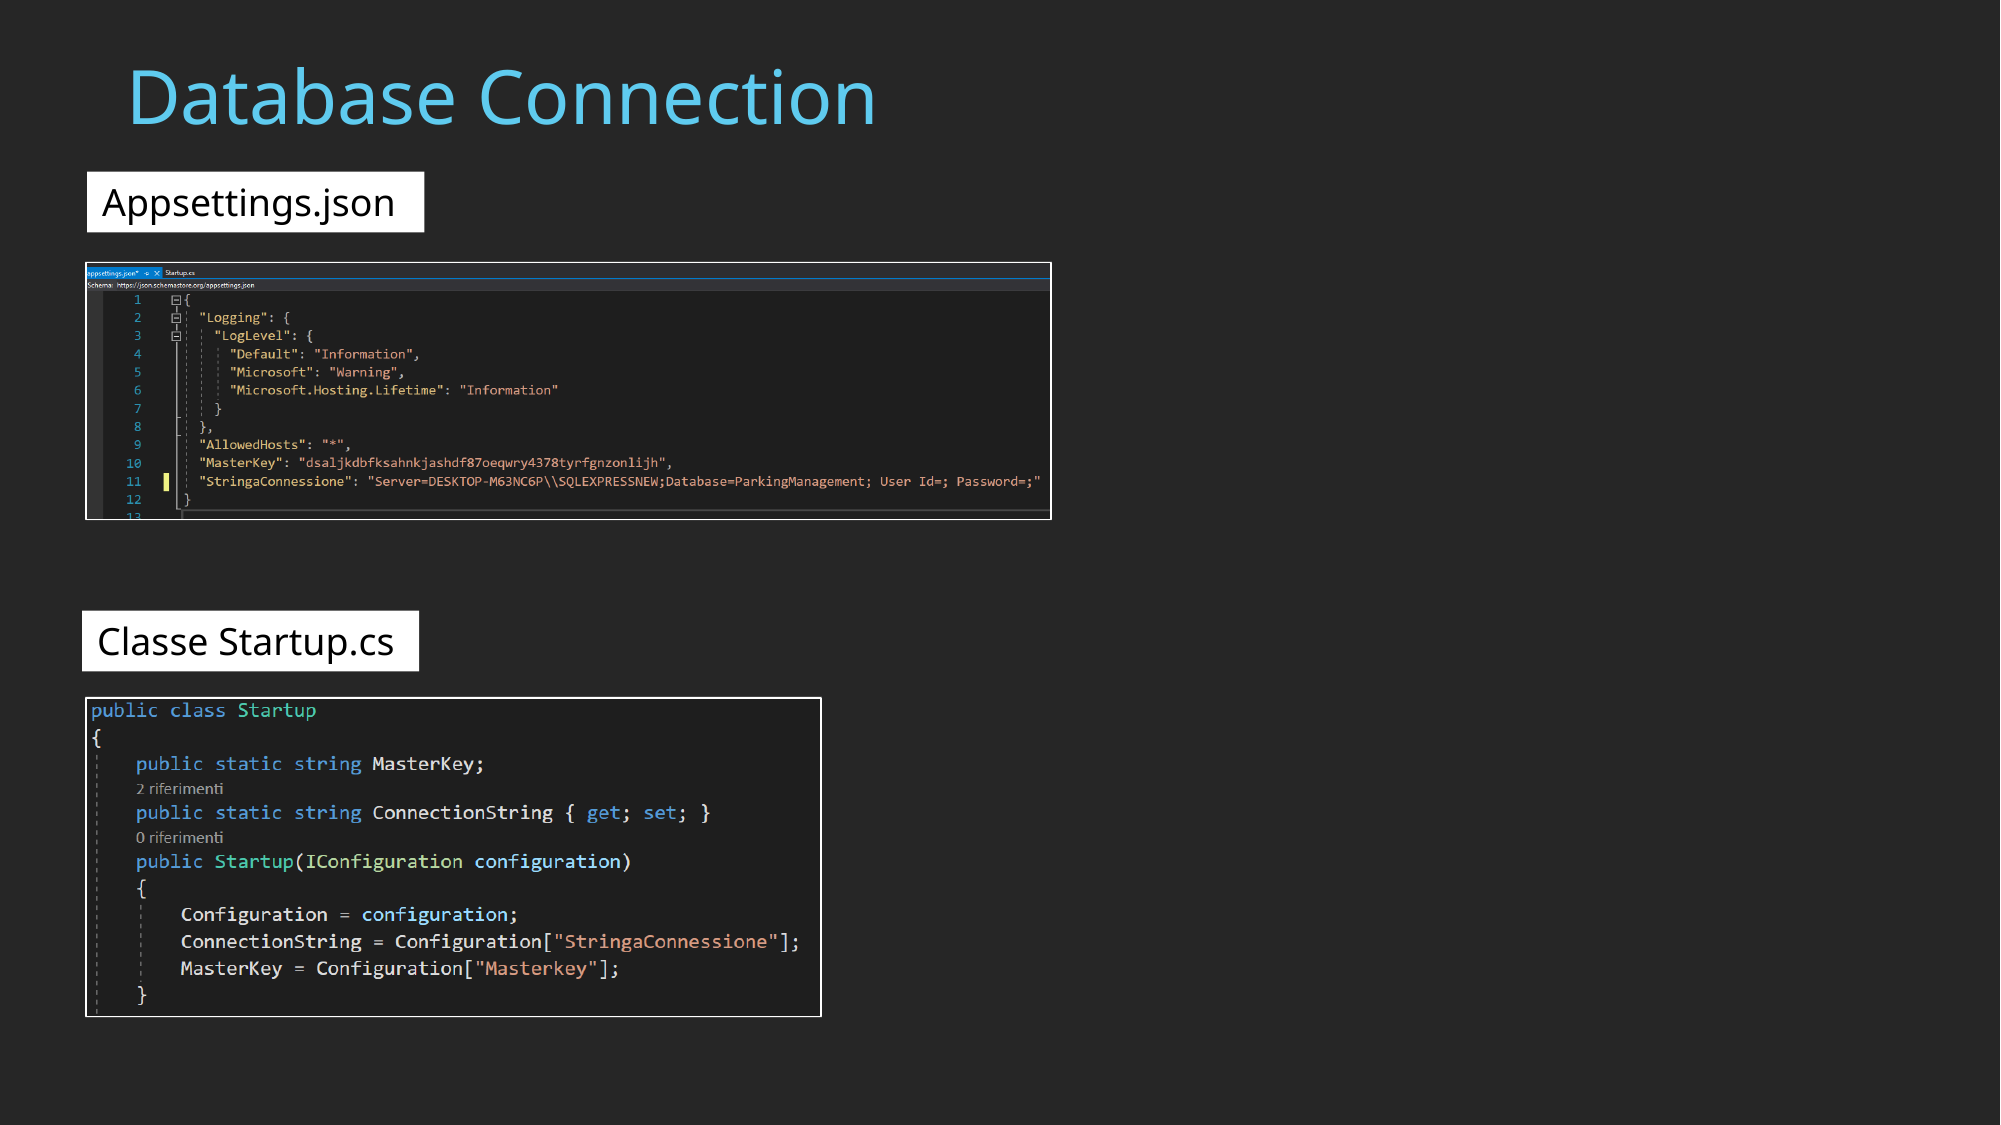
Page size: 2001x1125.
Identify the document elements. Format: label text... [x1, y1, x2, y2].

text_box Classe Startup.cs [82, 610, 420, 672]
text_box Appsettings.json [87, 171, 425, 233]
picture [86, 263, 1051, 519]
picture [86, 698, 821, 1016]
title Database Connection [111, 41, 1522, 182]
